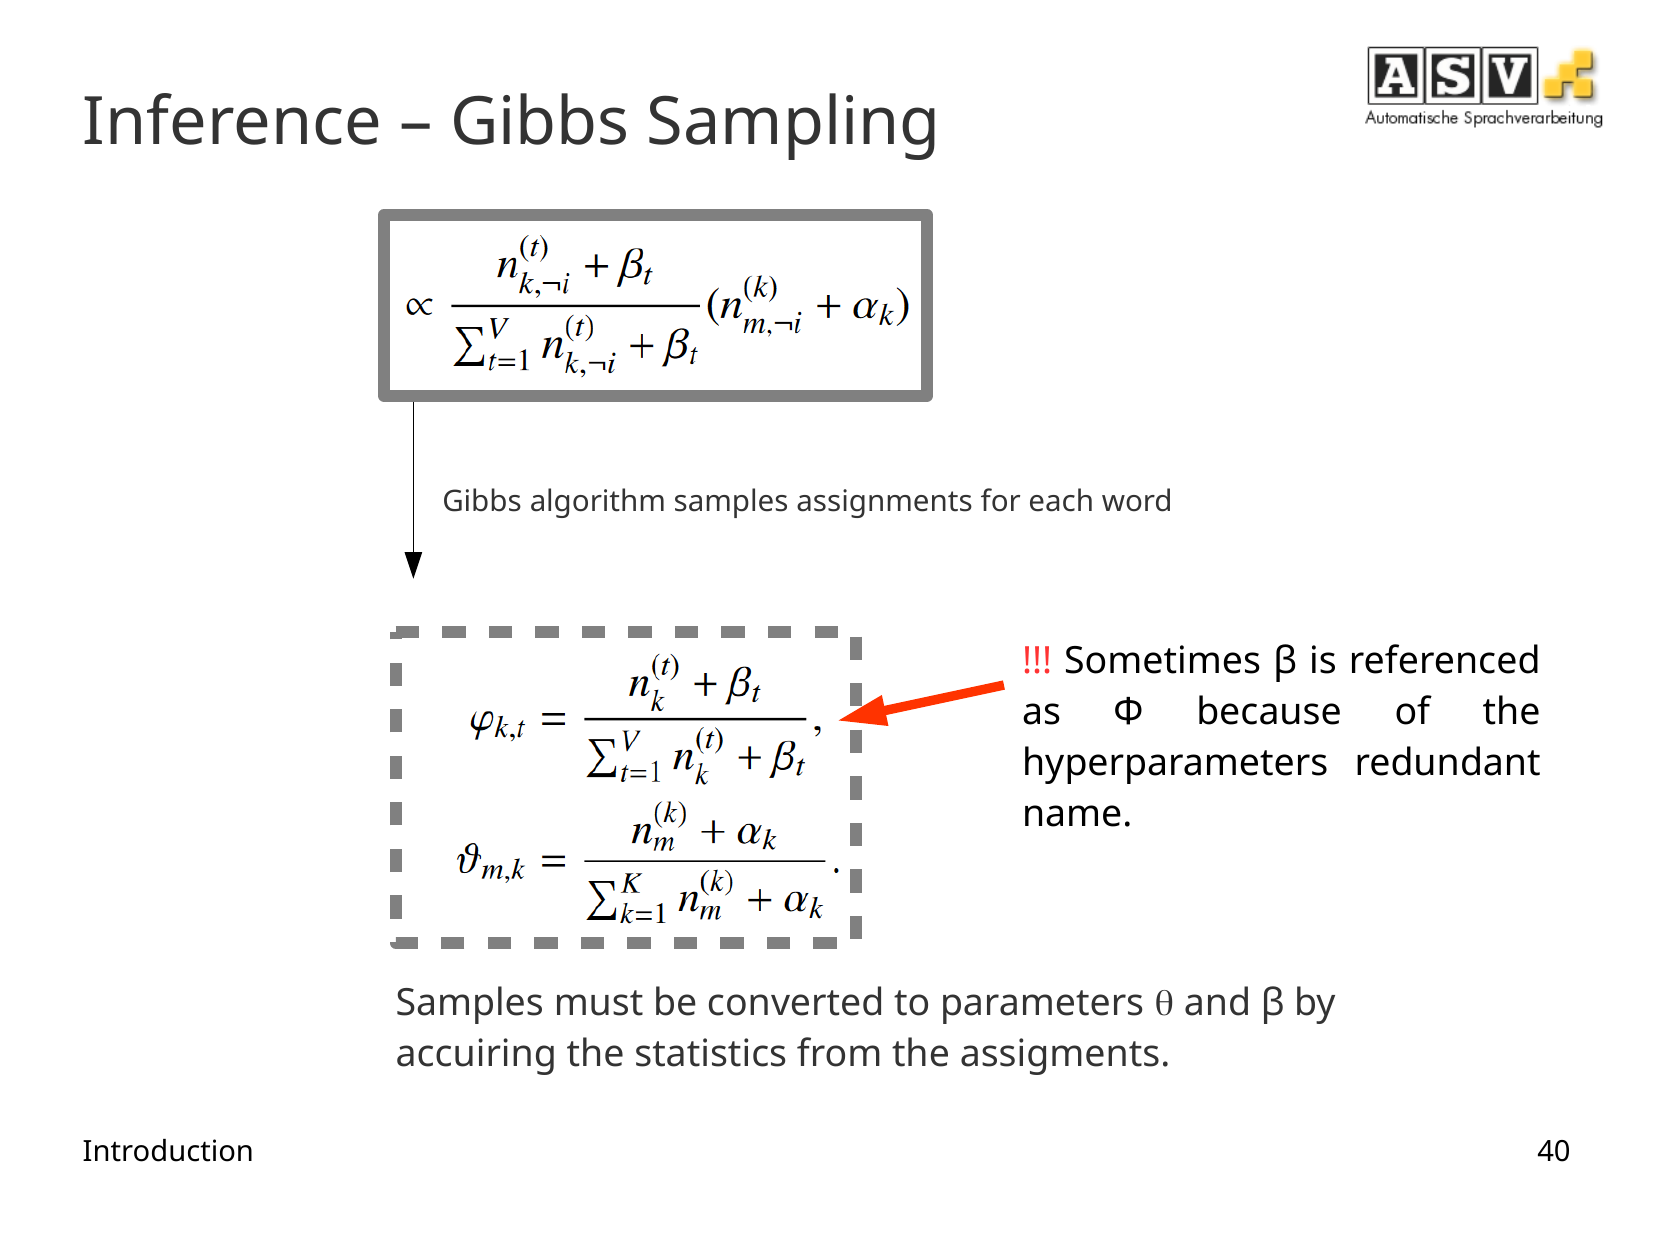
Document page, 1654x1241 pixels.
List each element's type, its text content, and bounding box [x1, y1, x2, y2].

text_box Gibbs algorithm samples assignments for each word [442, 479, 1300, 544]
text_box Samples must be converted to parameters  and β by accuiring the statistics from the assigments. [395, 975, 1402, 1123]
picture [401, 637, 851, 937]
picture [389, 220, 922, 390]
title Inference – Gibbs Sampling [82, 49, 1347, 189]
text_box !!! Sometimes β is referenced as Φ because of the hyperparameters redundant name. [1007, 625, 1595, 836]
picture [1364, 43, 1605, 129]
